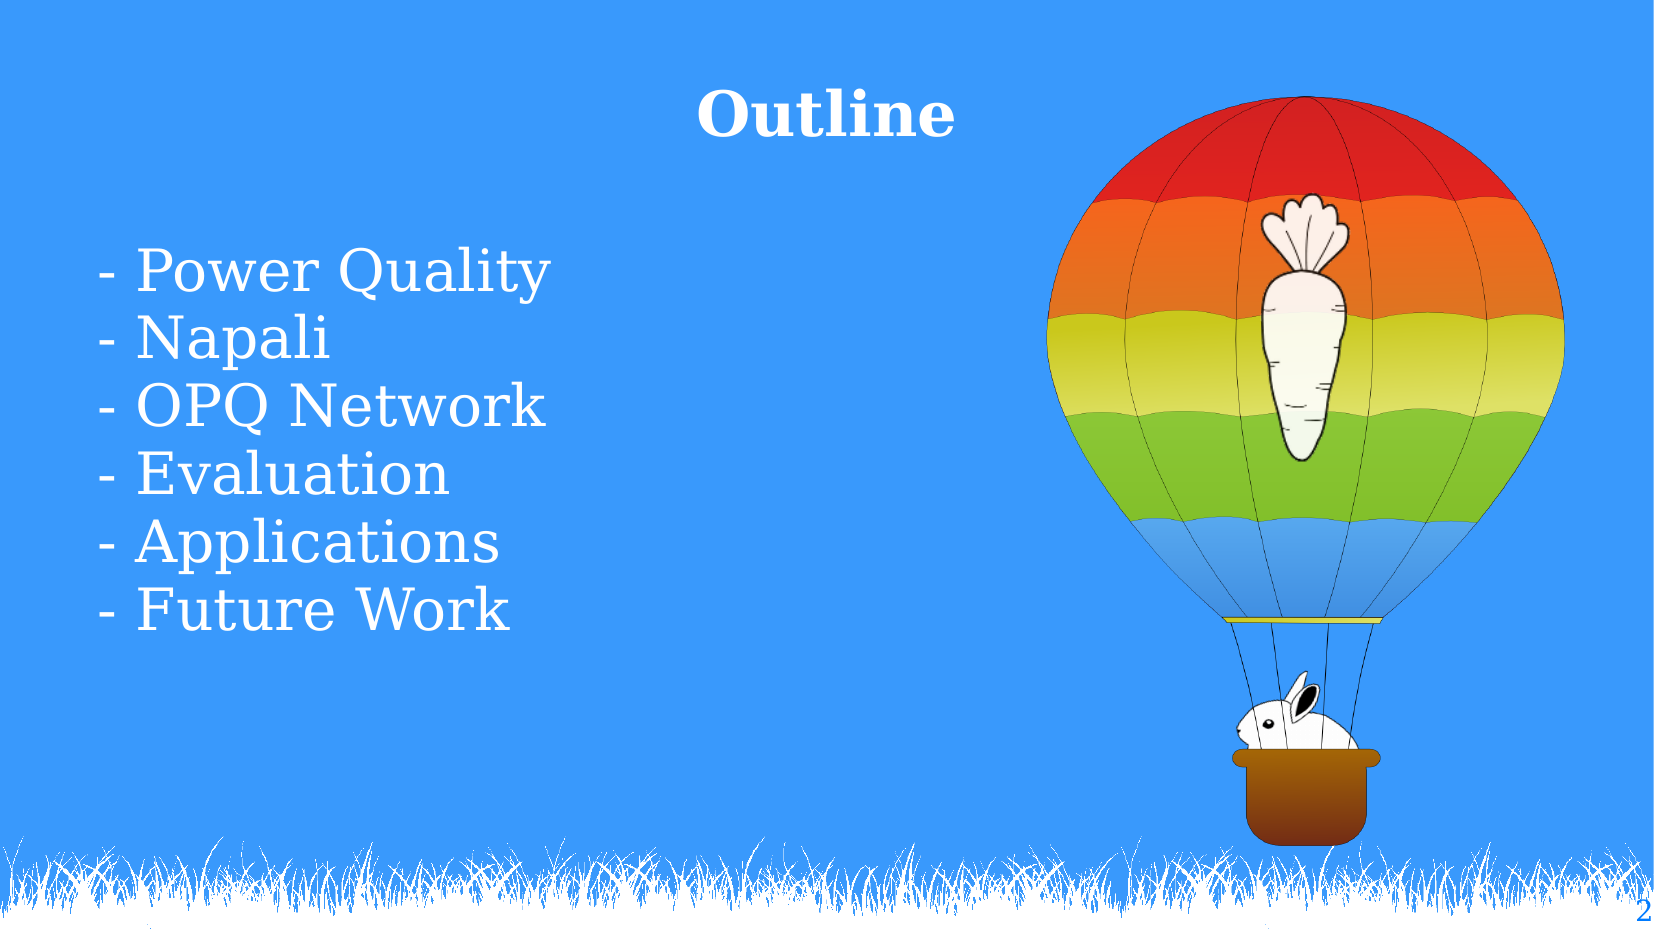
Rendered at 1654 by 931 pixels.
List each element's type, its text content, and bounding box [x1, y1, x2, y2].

title [82, 37, 1571, 193]
picture [0, 0, 1654, 931]
text_box - Power Quality - Napali - OPQ Network - Evaluation - Applications - Future Work [82, 229, 1576, 875]
